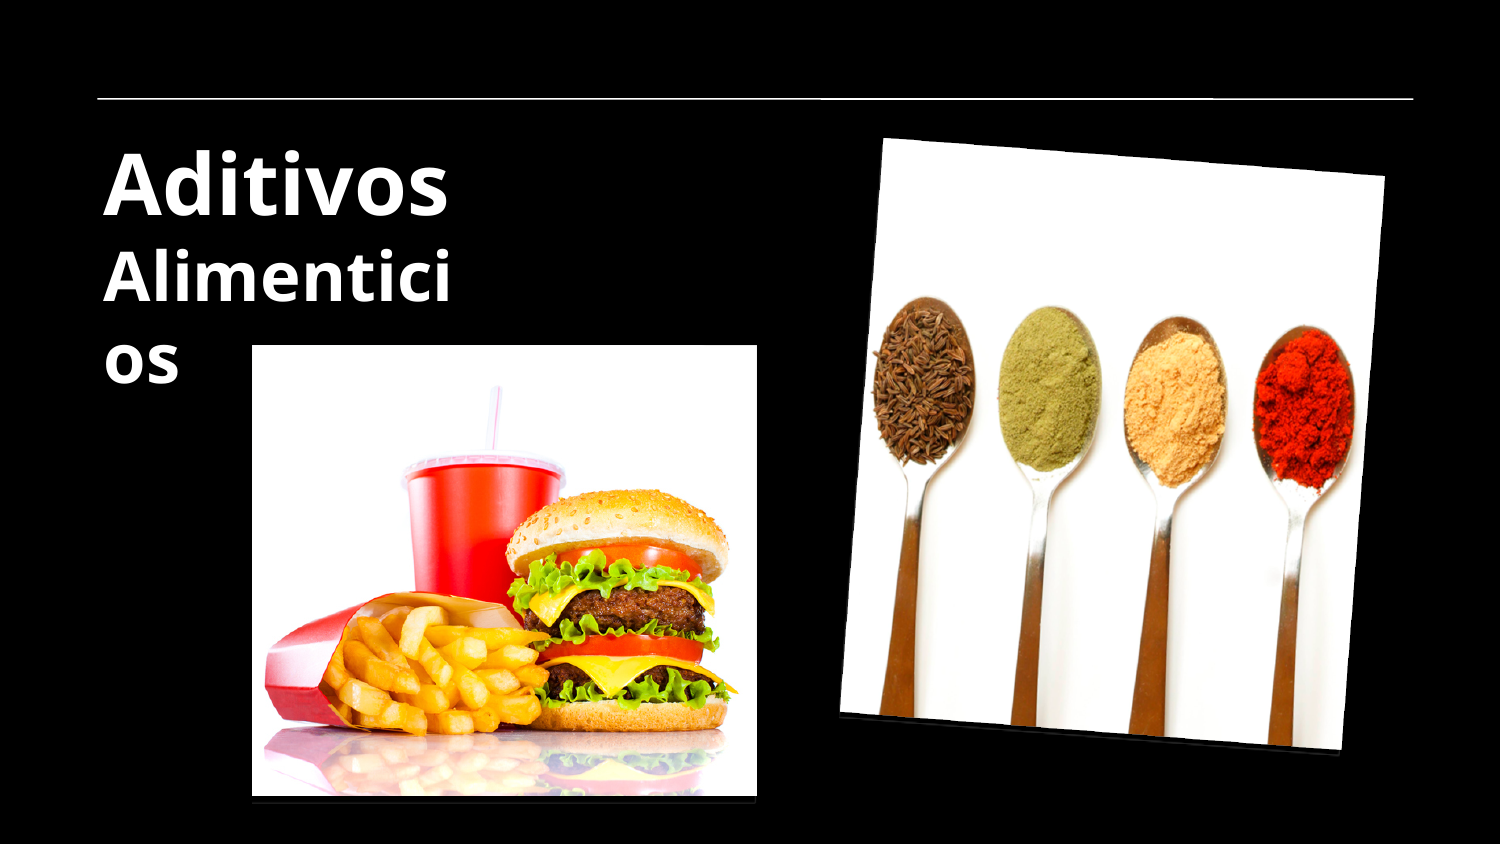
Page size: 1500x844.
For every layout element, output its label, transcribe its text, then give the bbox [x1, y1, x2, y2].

picture [252, 345, 757, 796]
title Aditivos Alimenticios [88, 114, 476, 444]
picture [839, 137, 1385, 750]
